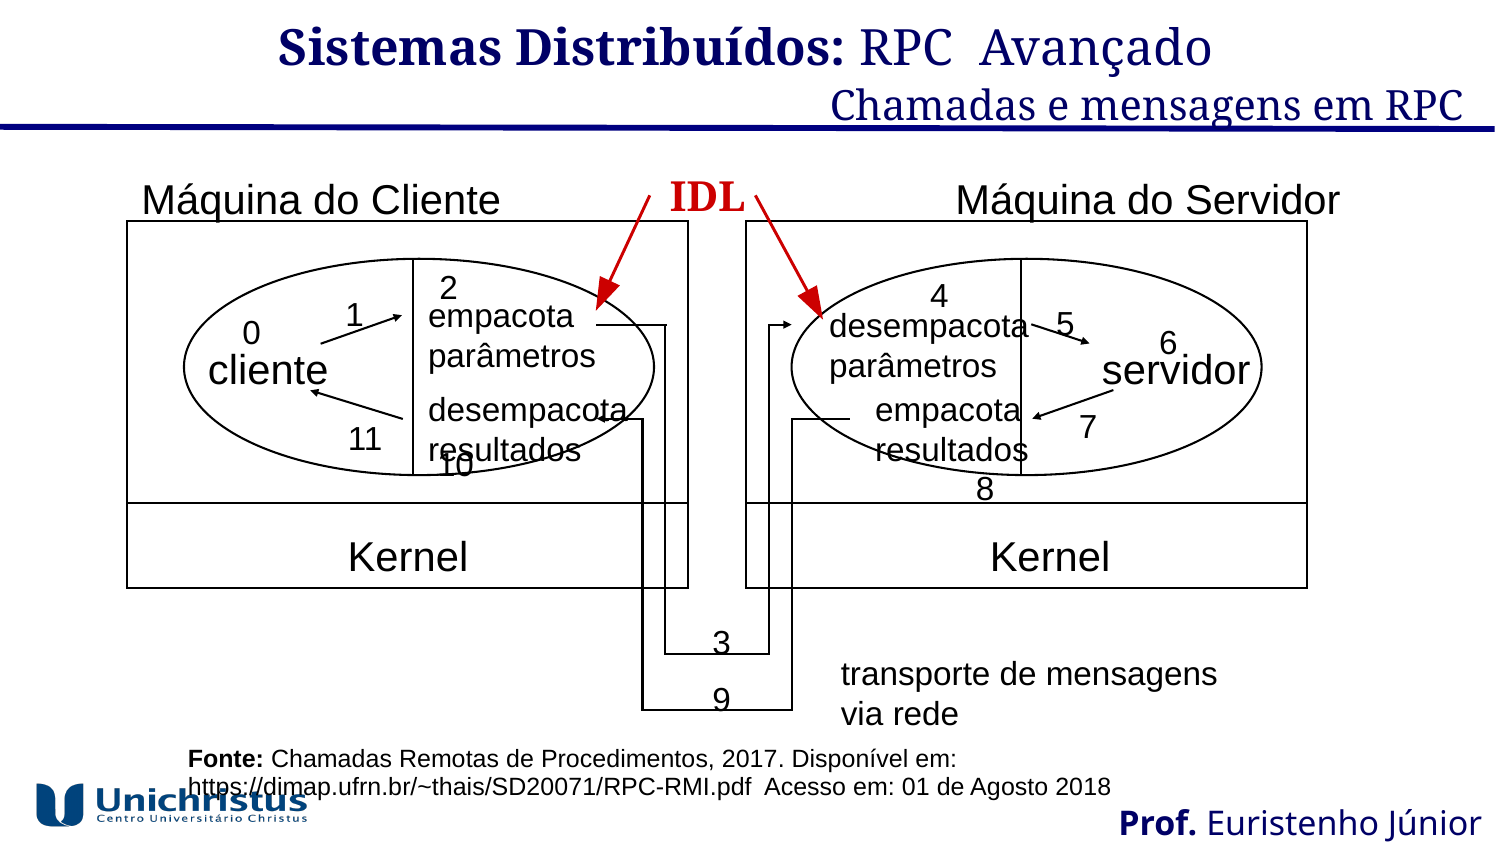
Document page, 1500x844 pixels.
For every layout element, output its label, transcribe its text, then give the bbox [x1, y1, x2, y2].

text_box desempacota resultados [413, 380, 643, 477]
text_box cliente [193, 335, 344, 401]
text_box 6 [1144, 313, 1193, 369]
text_box servidor [1196, 364, 1207, 382]
text_box Kernel [333, 522, 484, 588]
text_box Prof. Euristenho Júnior [1103, 791, 1500, 844]
text_box Fonte: Chamadas Remotas de Procedimentos, 2017. Disponível em: https://dimap.ufrn.br/~thais/SD20071/RPC-RMI.pdf Acesso em: 01 de Agosto 2018 [173, 737, 1376, 808]
picture [32, 781, 311, 828]
text_box 8 [961, 459, 1010, 515]
text_box 2 [424, 258, 473, 287]
text_box transporte de mensagens via rede [826, 644, 1234, 740]
text_box IDL [655, 159, 767, 224]
text_box 5 [1041, 294, 1090, 350]
text_box 4 [915, 266, 964, 322]
text_box 1 [330, 285, 379, 341]
text_box 10 [422, 435, 490, 491]
text_box Kernel [974, 522, 1126, 588]
text_box desempacota parâmetros [814, 296, 1045, 392]
text_box servidor [1087, 335, 1266, 401]
text_box empacota parâmetros [413, 287, 615, 383]
text_box 3 [697, 613, 746, 670]
text_box empacota resultados [860, 380, 1044, 477]
text_box Máquina do Cliente [126, 164, 517, 231]
text_box Máquina do Servidor [940, 179, 1356, 231]
text_box 9 [697, 670, 746, 726]
text_box 7 [1064, 397, 1113, 454]
text_box 11 [333, 409, 398, 465]
text_box Chamadas e mensagens em RPC [815, 68, 1500, 179]
text_box 0 [227, 303, 276, 360]
text_box Sistemas Distribuídos: RPC Avançado [264, 4, 1231, 78]
